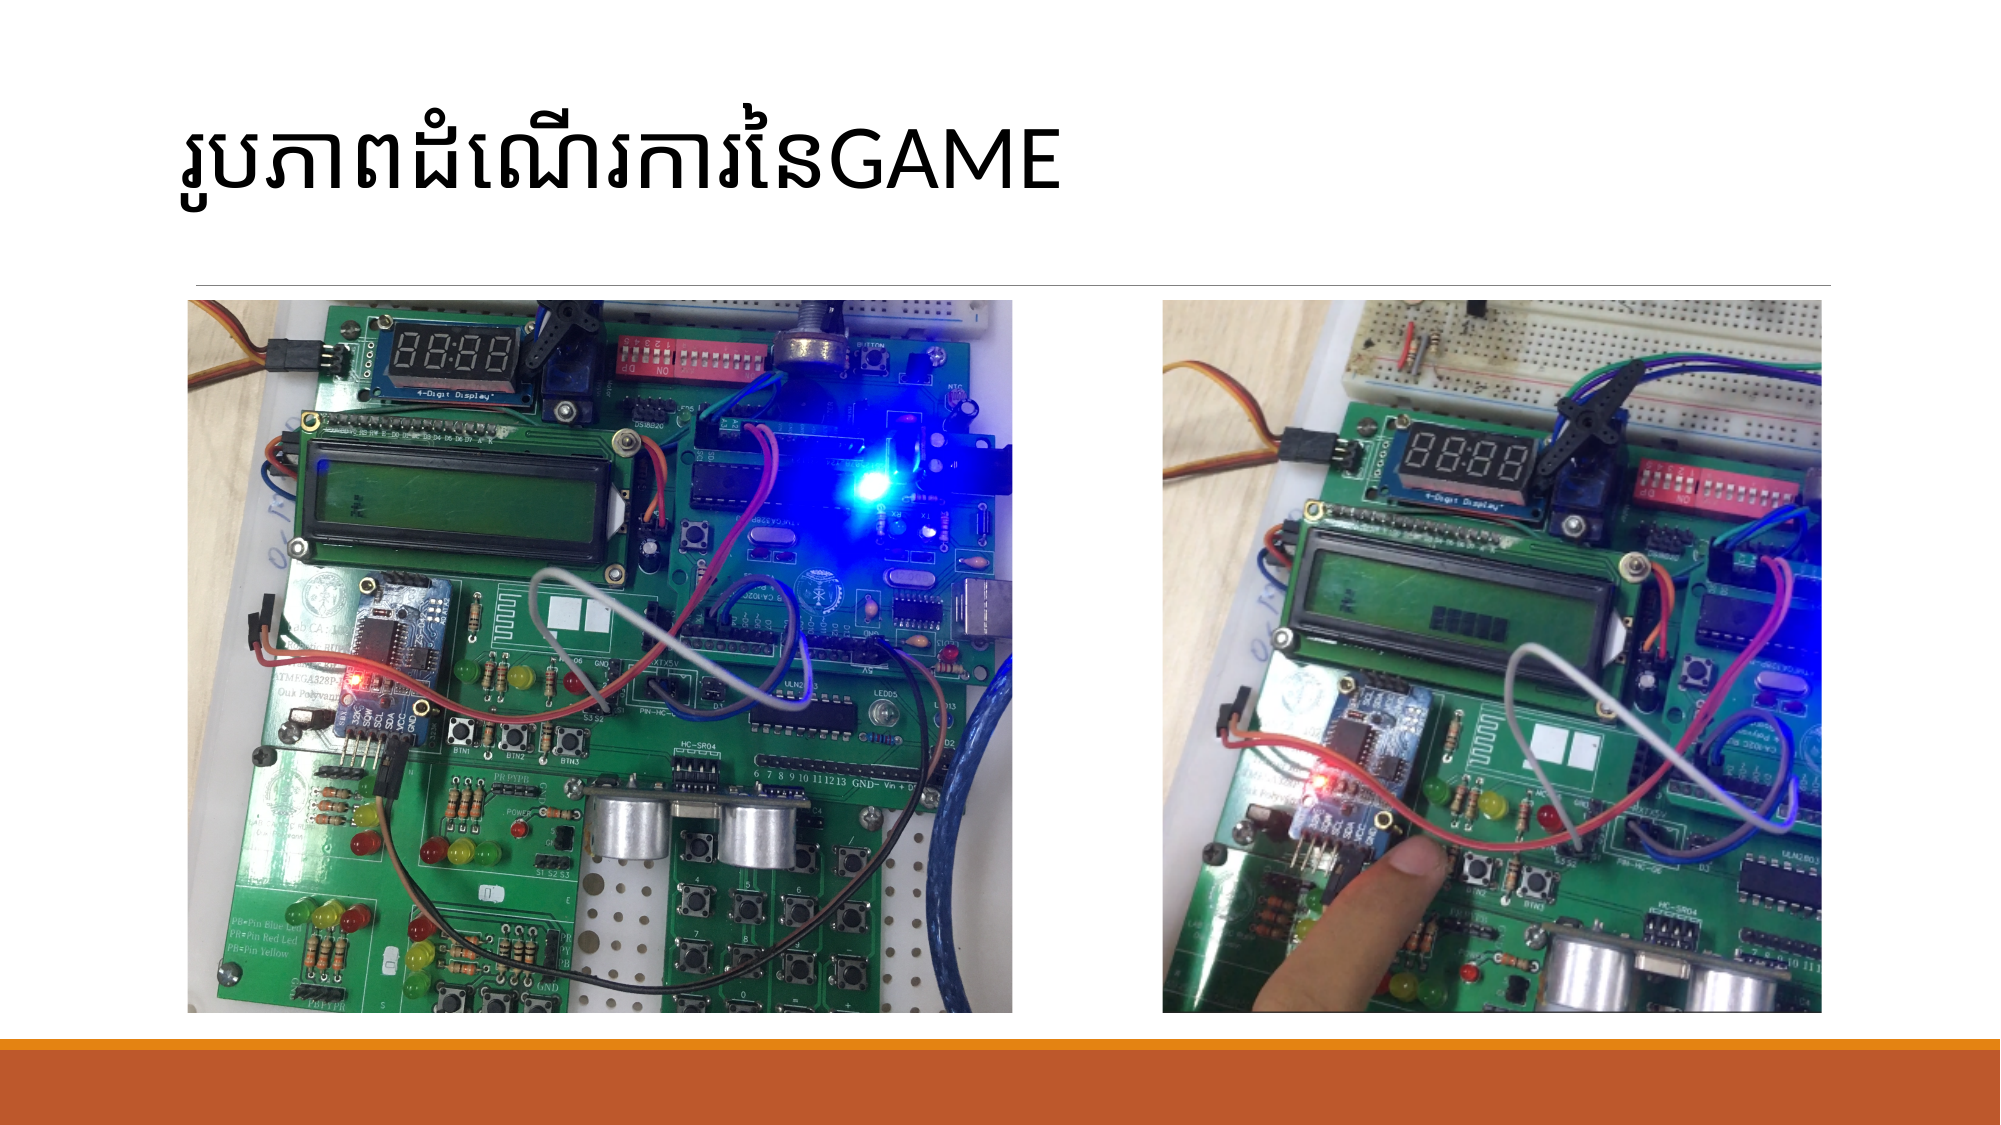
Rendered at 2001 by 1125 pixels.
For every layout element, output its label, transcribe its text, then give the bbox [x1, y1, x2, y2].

picture [187, 299, 1013, 1013]
title រូបភាពដំណើរការនៃGAME [180, 47, 1830, 285]
picture [1162, 299, 1822, 1013]
